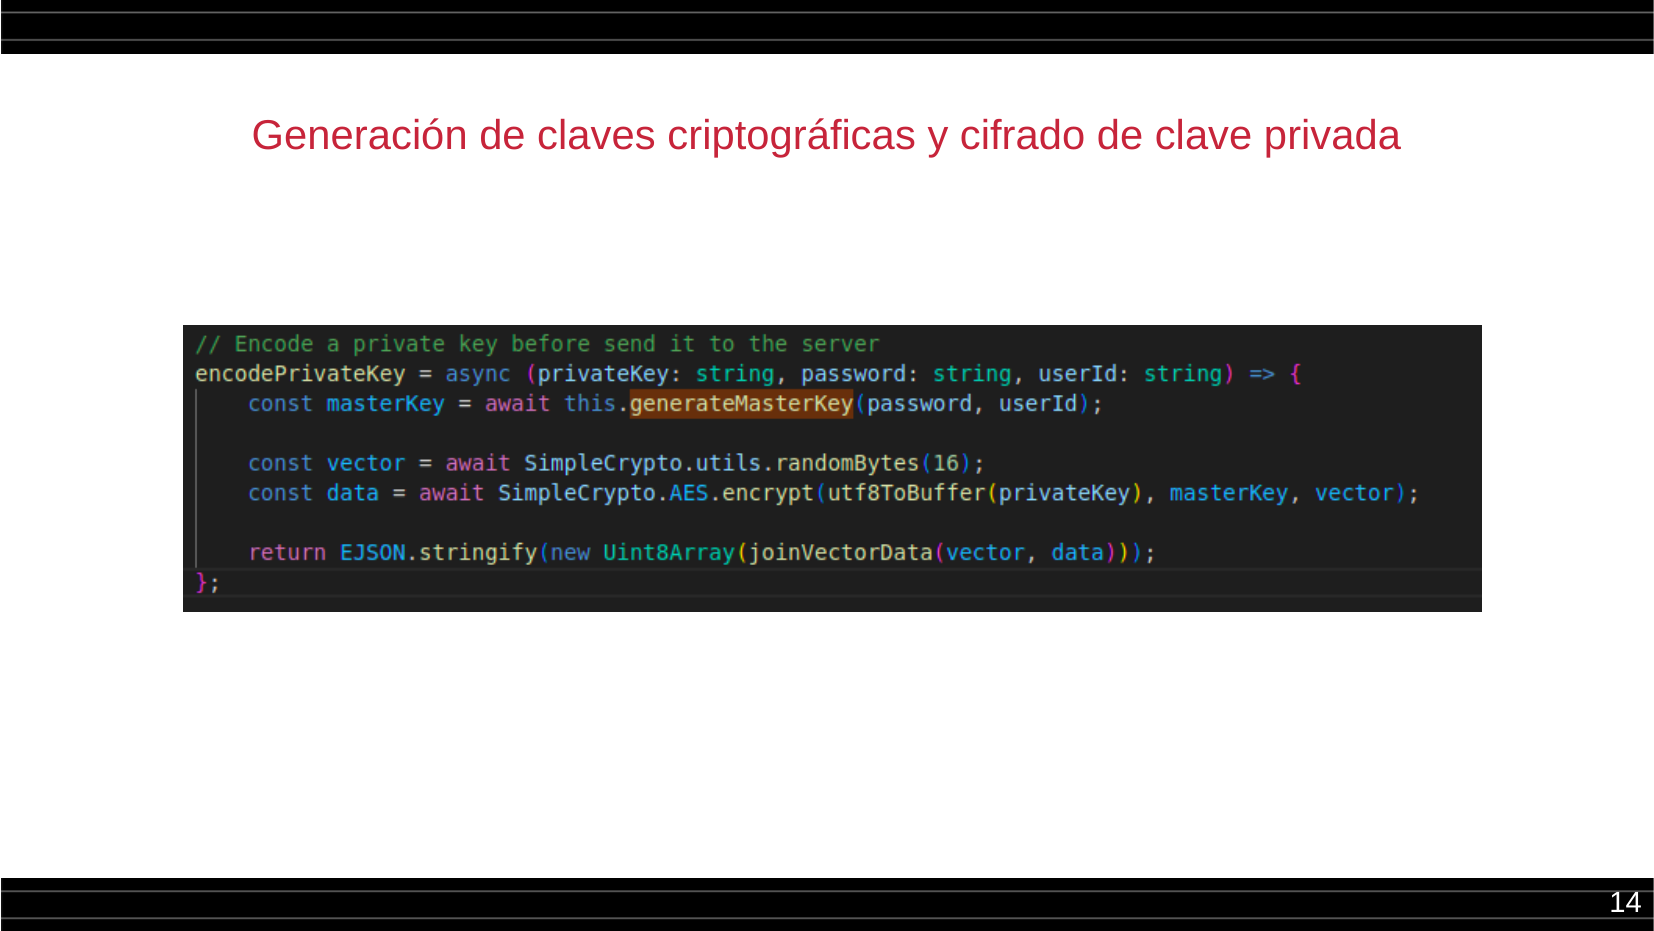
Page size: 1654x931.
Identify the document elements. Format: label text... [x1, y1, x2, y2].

picture [1, 0, 1654, 54]
picture [1, 878, 1654, 931]
picture [183, 325, 1482, 612]
title Generación de claves criptográficas y cifrado de clave privada [82, 92, 1571, 178]
